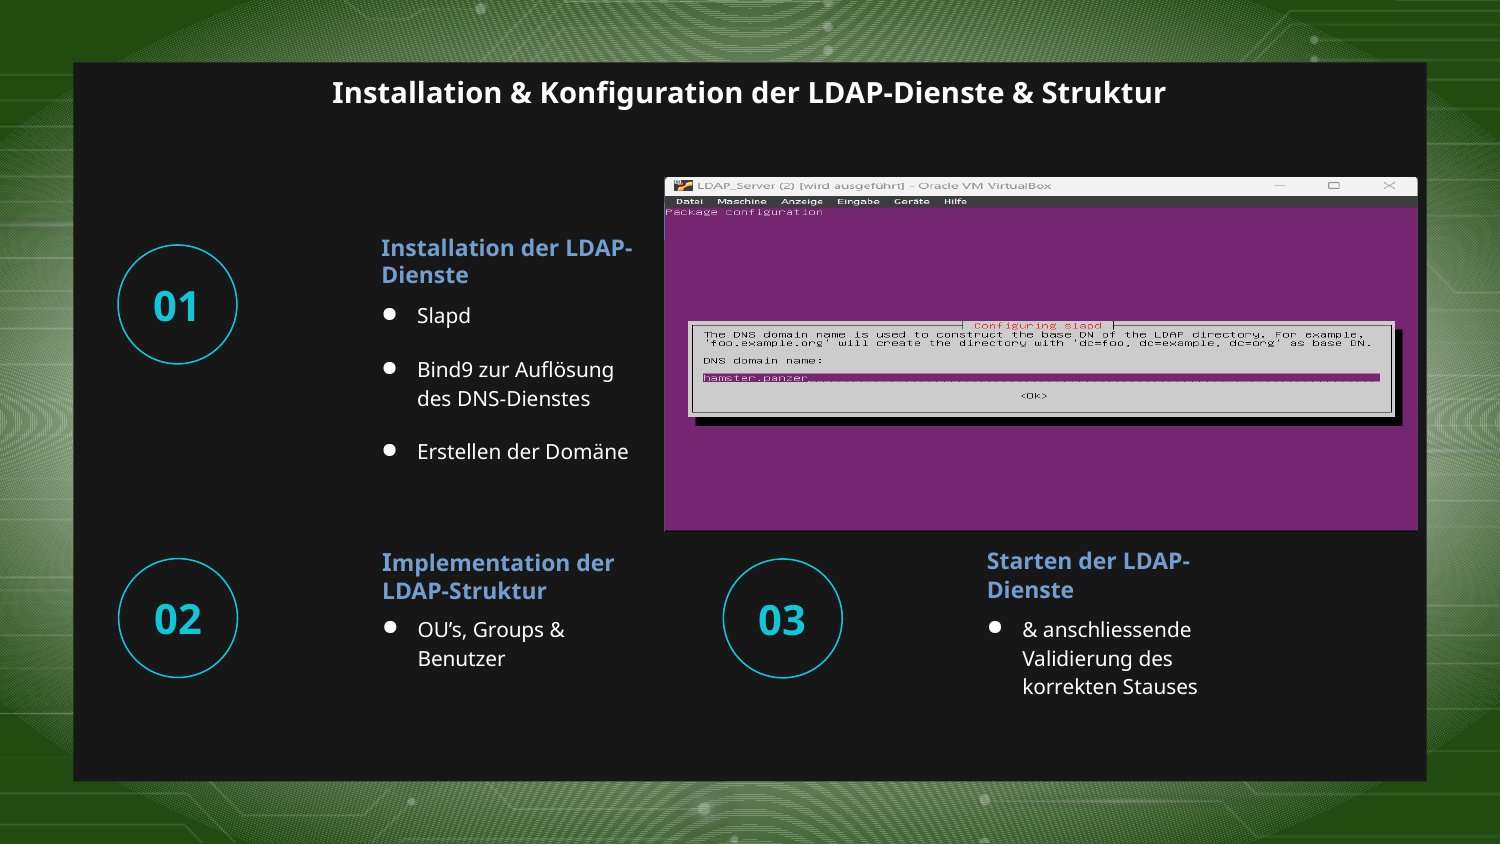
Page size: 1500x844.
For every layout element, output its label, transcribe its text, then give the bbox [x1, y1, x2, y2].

text_box & anschliessende Validierung des korrekten Stauses [971, 597, 1270, 698]
text_box OU’s, Groups & Benutzer [367, 597, 665, 698]
text_box Implementation der LDAP-Struktur [367, 531, 665, 597]
title Installation & Konfiguration der LDAP-Dienste & Struktur [118, 59, 1382, 153]
picture [664, 177, 1418, 532]
text_box Starten der LDAP-Dienste [971, 532, 1270, 597]
text_box 01 [118, 244, 237, 364]
text_box 02 [118, 558, 238, 678]
text_box 03 [723, 558, 843, 678]
text_box Installation der LDAP-Dienste [366, 218, 664, 284]
text_box Slapd Bind9 zur Auflösung des DNS-Dienstes Erstellen der Domäne [366, 284, 664, 384]
